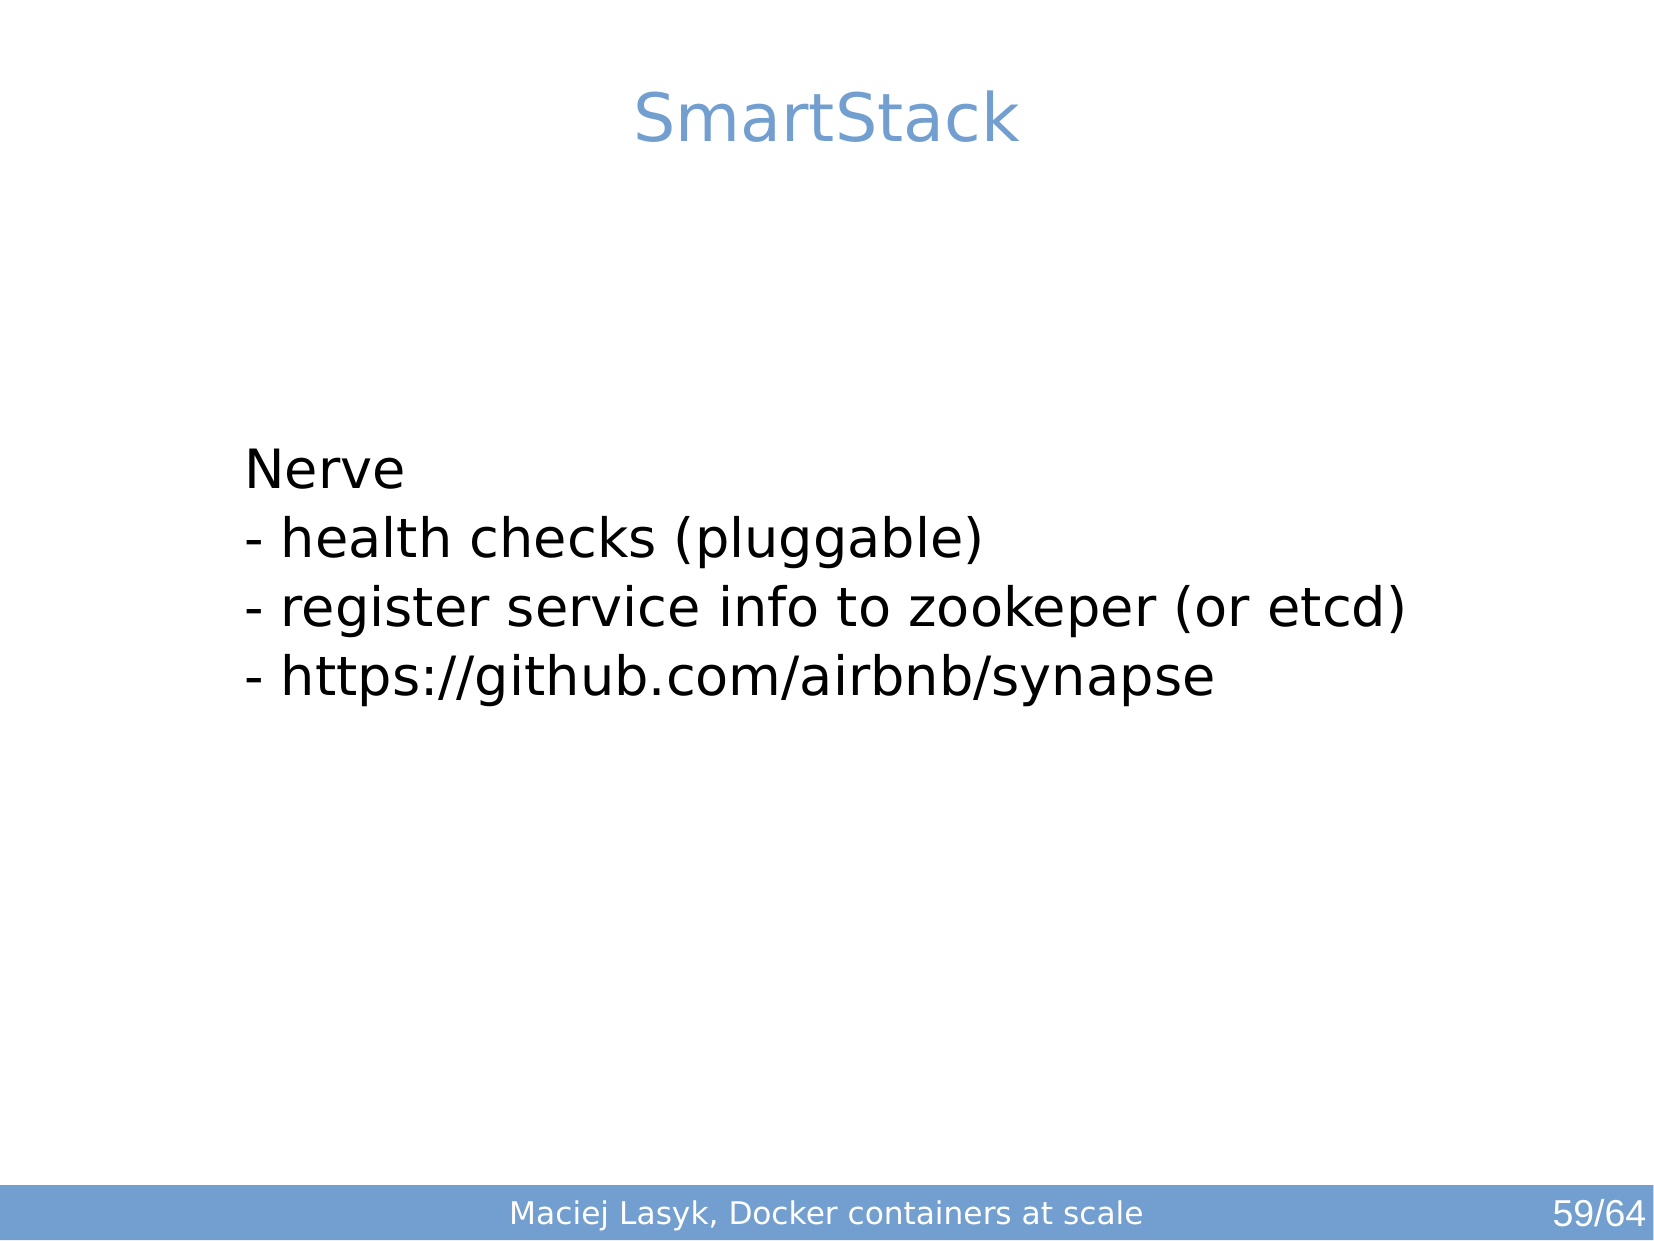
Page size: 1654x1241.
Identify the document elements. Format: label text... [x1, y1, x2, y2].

text_box SmartStack [618, 72, 1036, 166]
text_box Maciej Lasyk, Docker containers at scale [494, 1188, 1160, 1240]
text_box 59/64 [1527, 1185, 1654, 1241]
text_box [0, 1185, 1527, 1241]
text_box Nerve - health checks (pluggable) - register service info to zookeper (or etcd) - https://github.com/airbnb/synapse [229, 430, 1425, 736]
